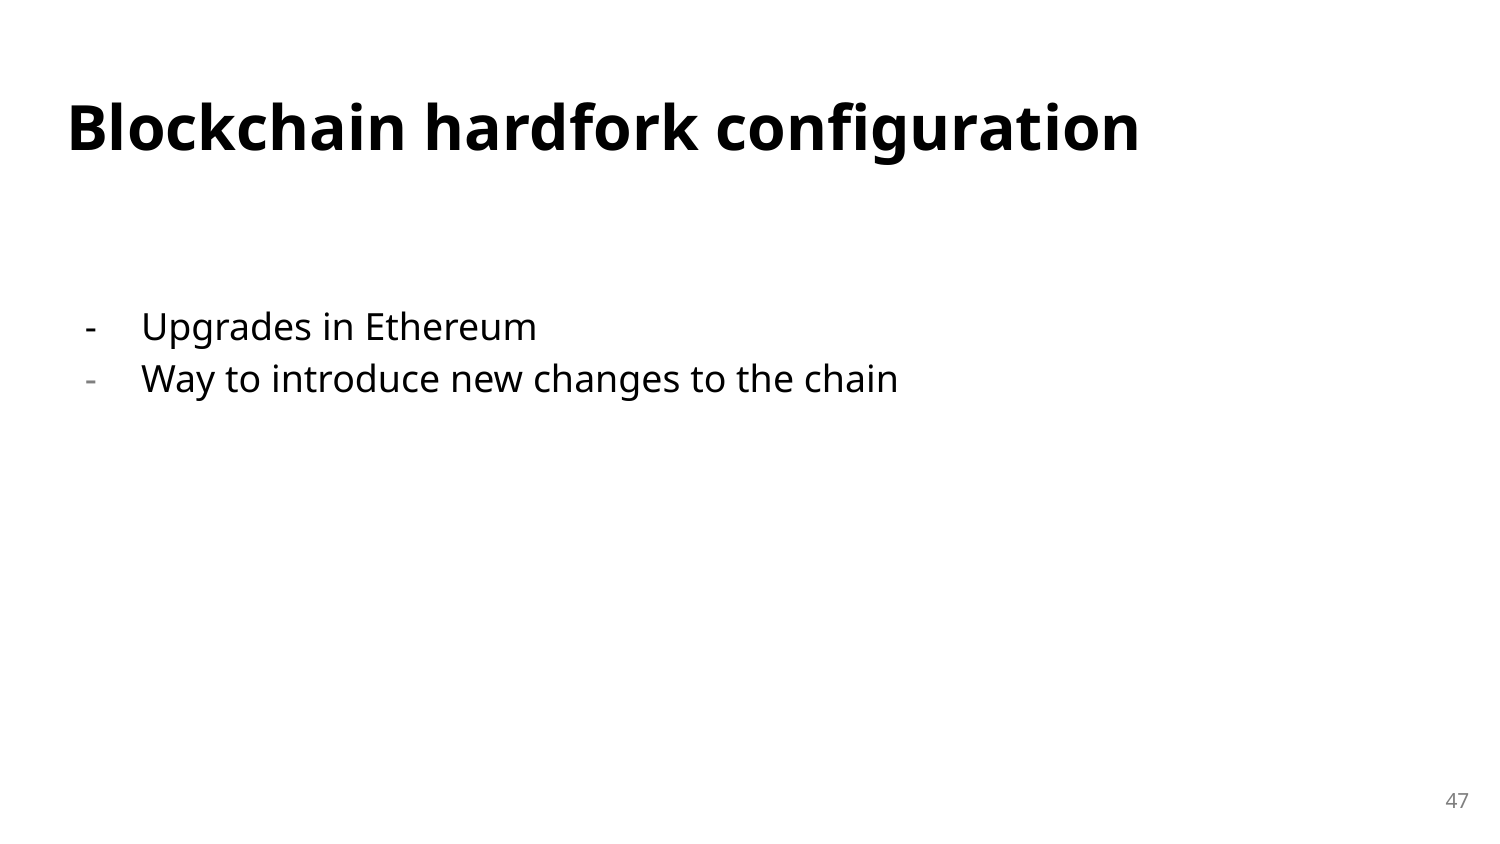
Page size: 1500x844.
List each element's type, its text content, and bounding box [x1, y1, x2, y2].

list Upgrades in Ethereum Way to introduce new changes to the chain [51, 281, 1449, 750]
slide_number <number> [1394, 769, 1484, 834]
title Blockchain hardfork configuration [51, 72, 1449, 176]
